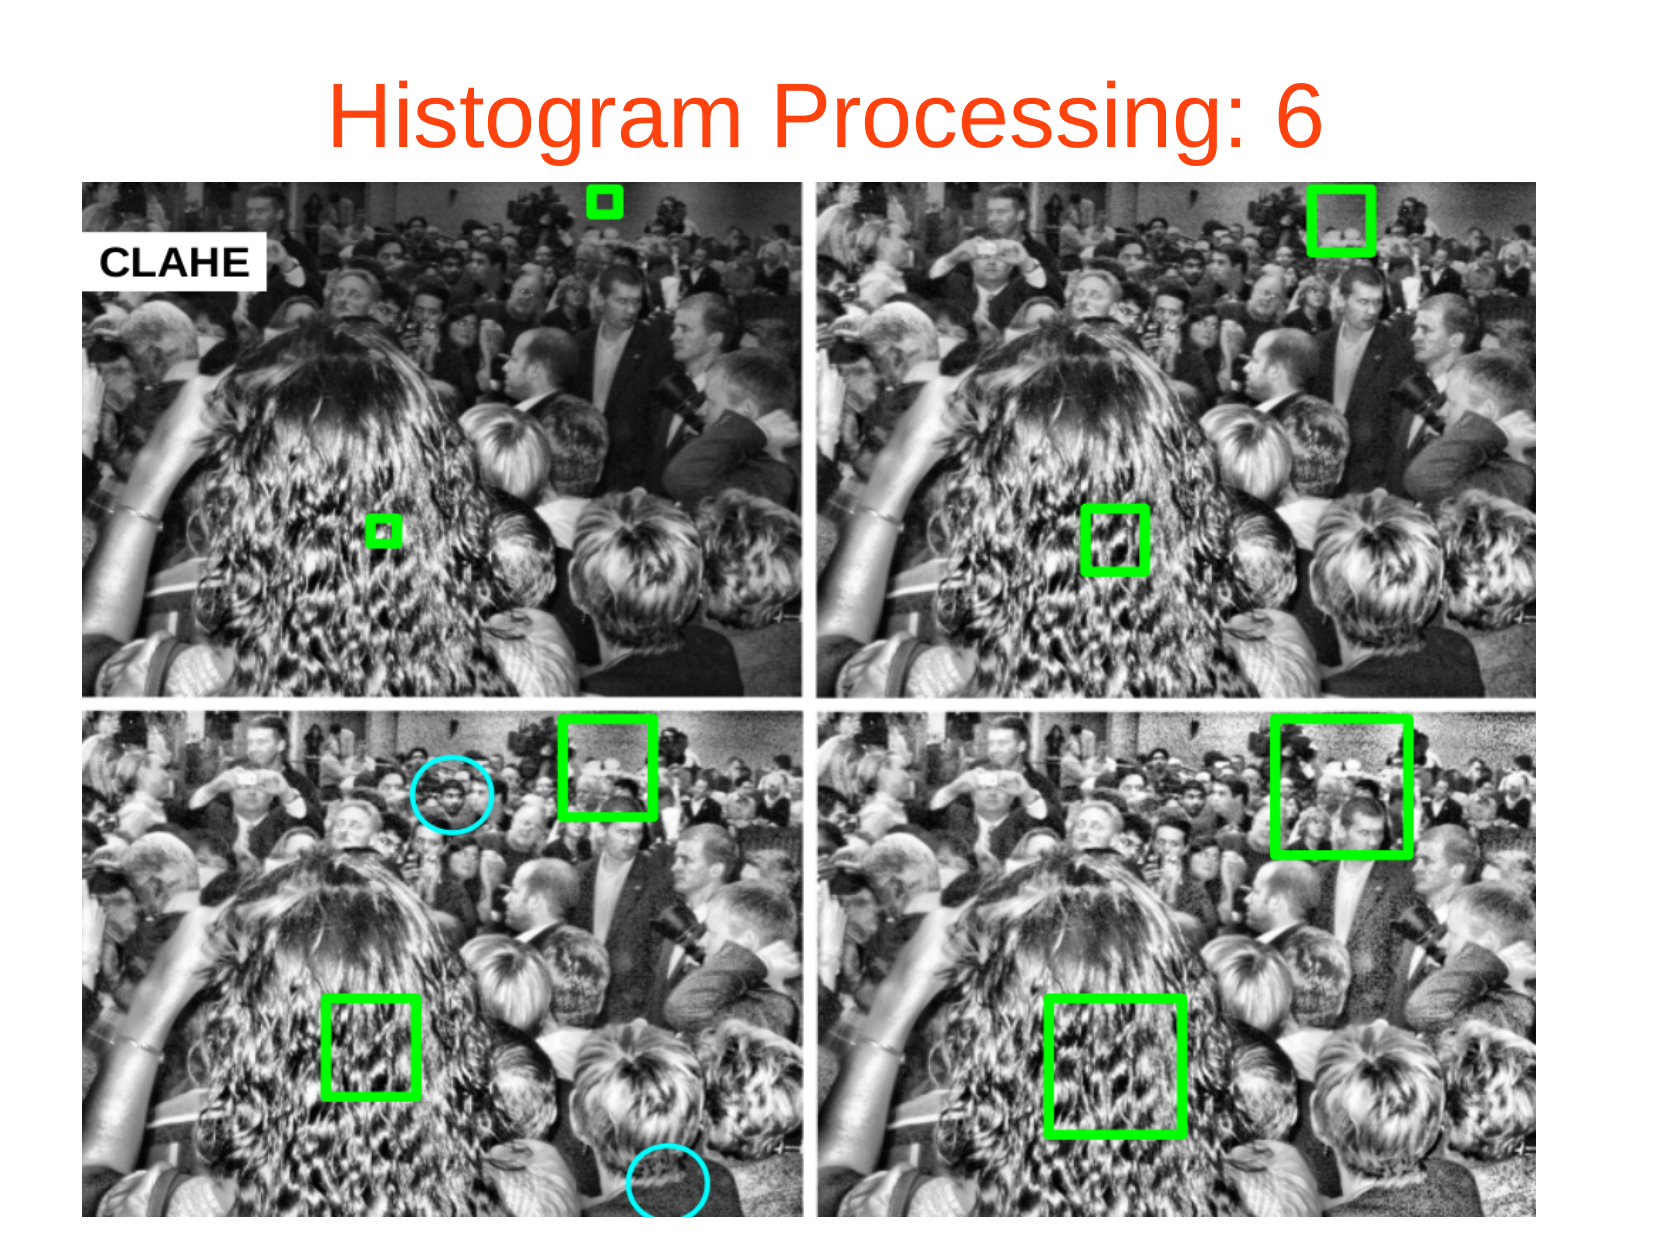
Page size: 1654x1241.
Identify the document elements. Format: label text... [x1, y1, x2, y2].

title Histogram Processing: 6 [82, 11, 1571, 219]
picture [82, 182, 1536, 1217]
